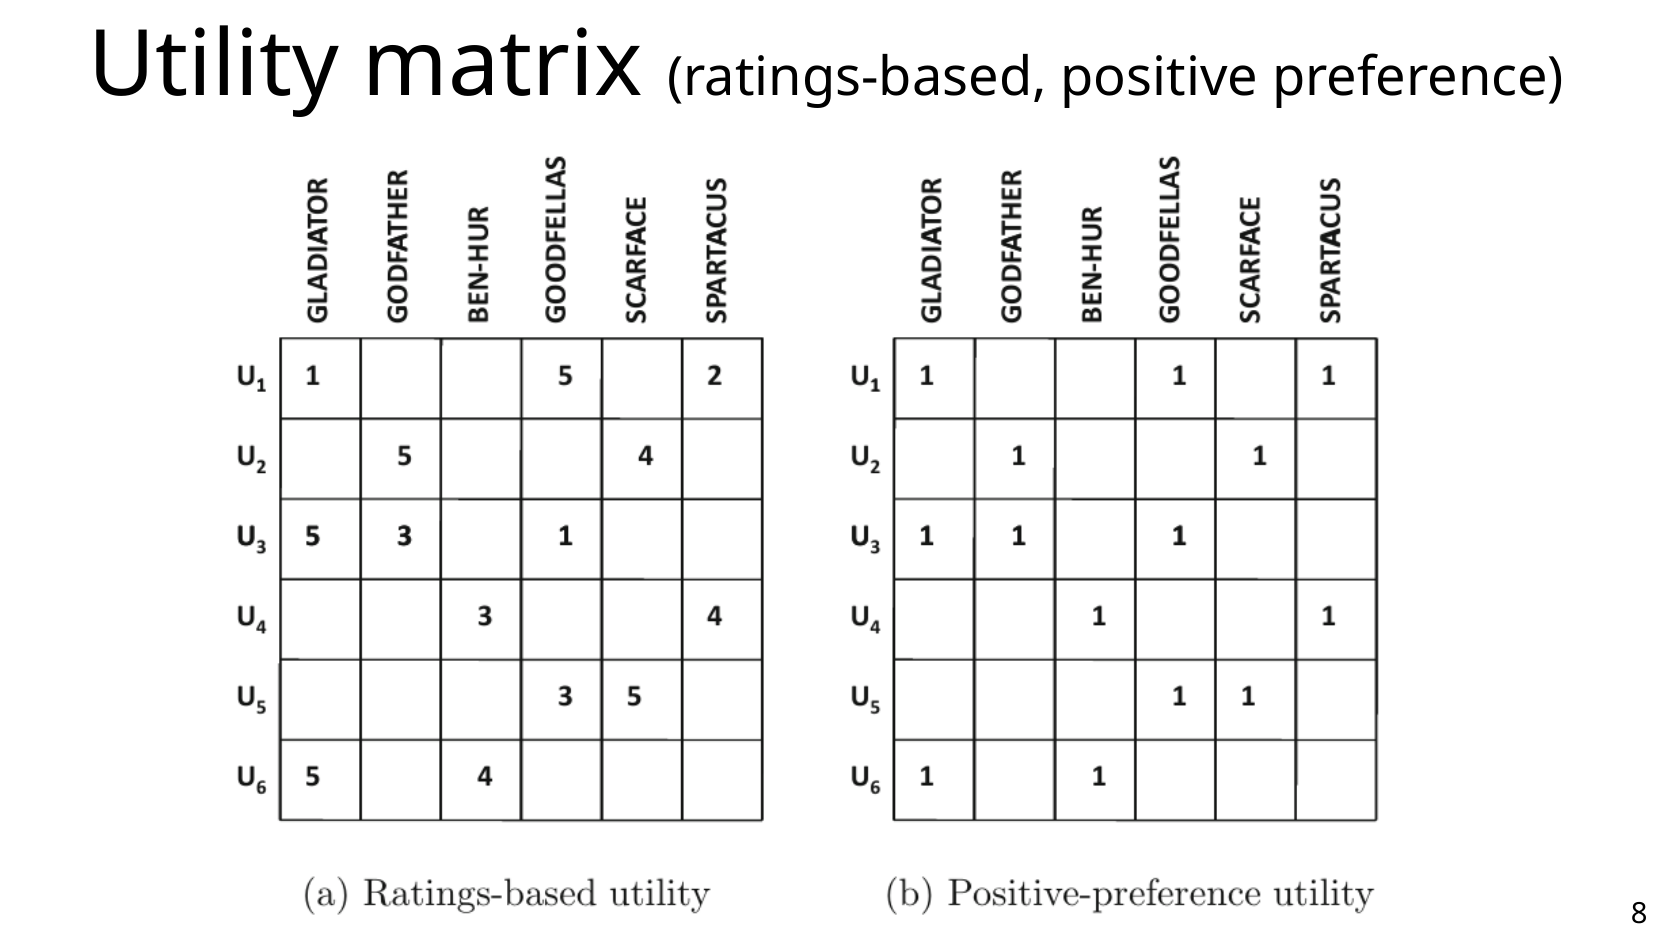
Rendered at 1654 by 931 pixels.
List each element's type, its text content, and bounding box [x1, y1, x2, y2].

picture [217, 127, 1411, 927]
title Utility matrix (ratings-based, positive preference) [82, 1, 1571, 118]
